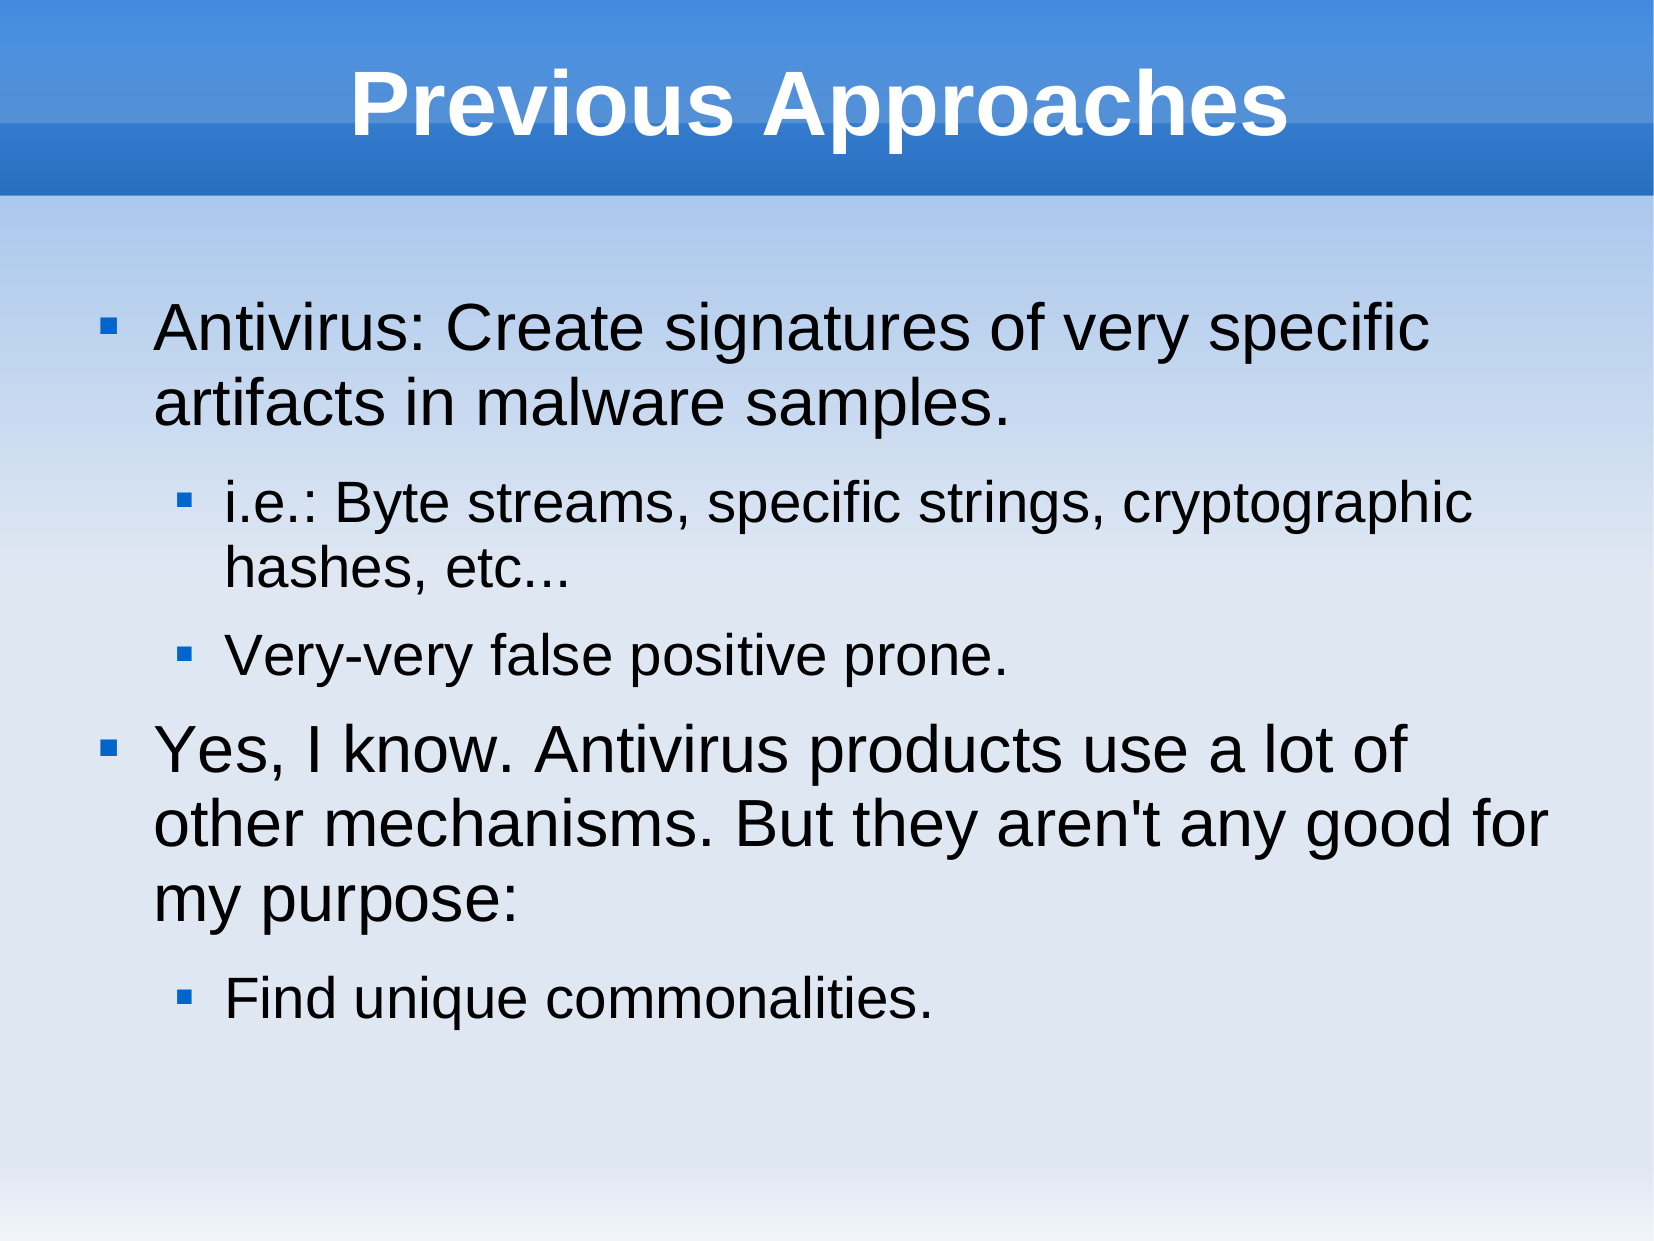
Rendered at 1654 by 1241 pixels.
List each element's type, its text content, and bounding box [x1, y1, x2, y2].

title Previous Approaches [76, 0, 1565, 208]
list Antivirus: Create signatures of very specific artifacts in malware samples. i.e.: Byte streams, specific strings, cryptographic hashes, etc... Very-very false positive prone. Yes, I know. Antivirus products use a lot of other mechanisms. But they aren't any good for my purpose: Find unique commonalities. [82, 290, 1571, 1109]
picture [0, 0, 1654, 1241]
